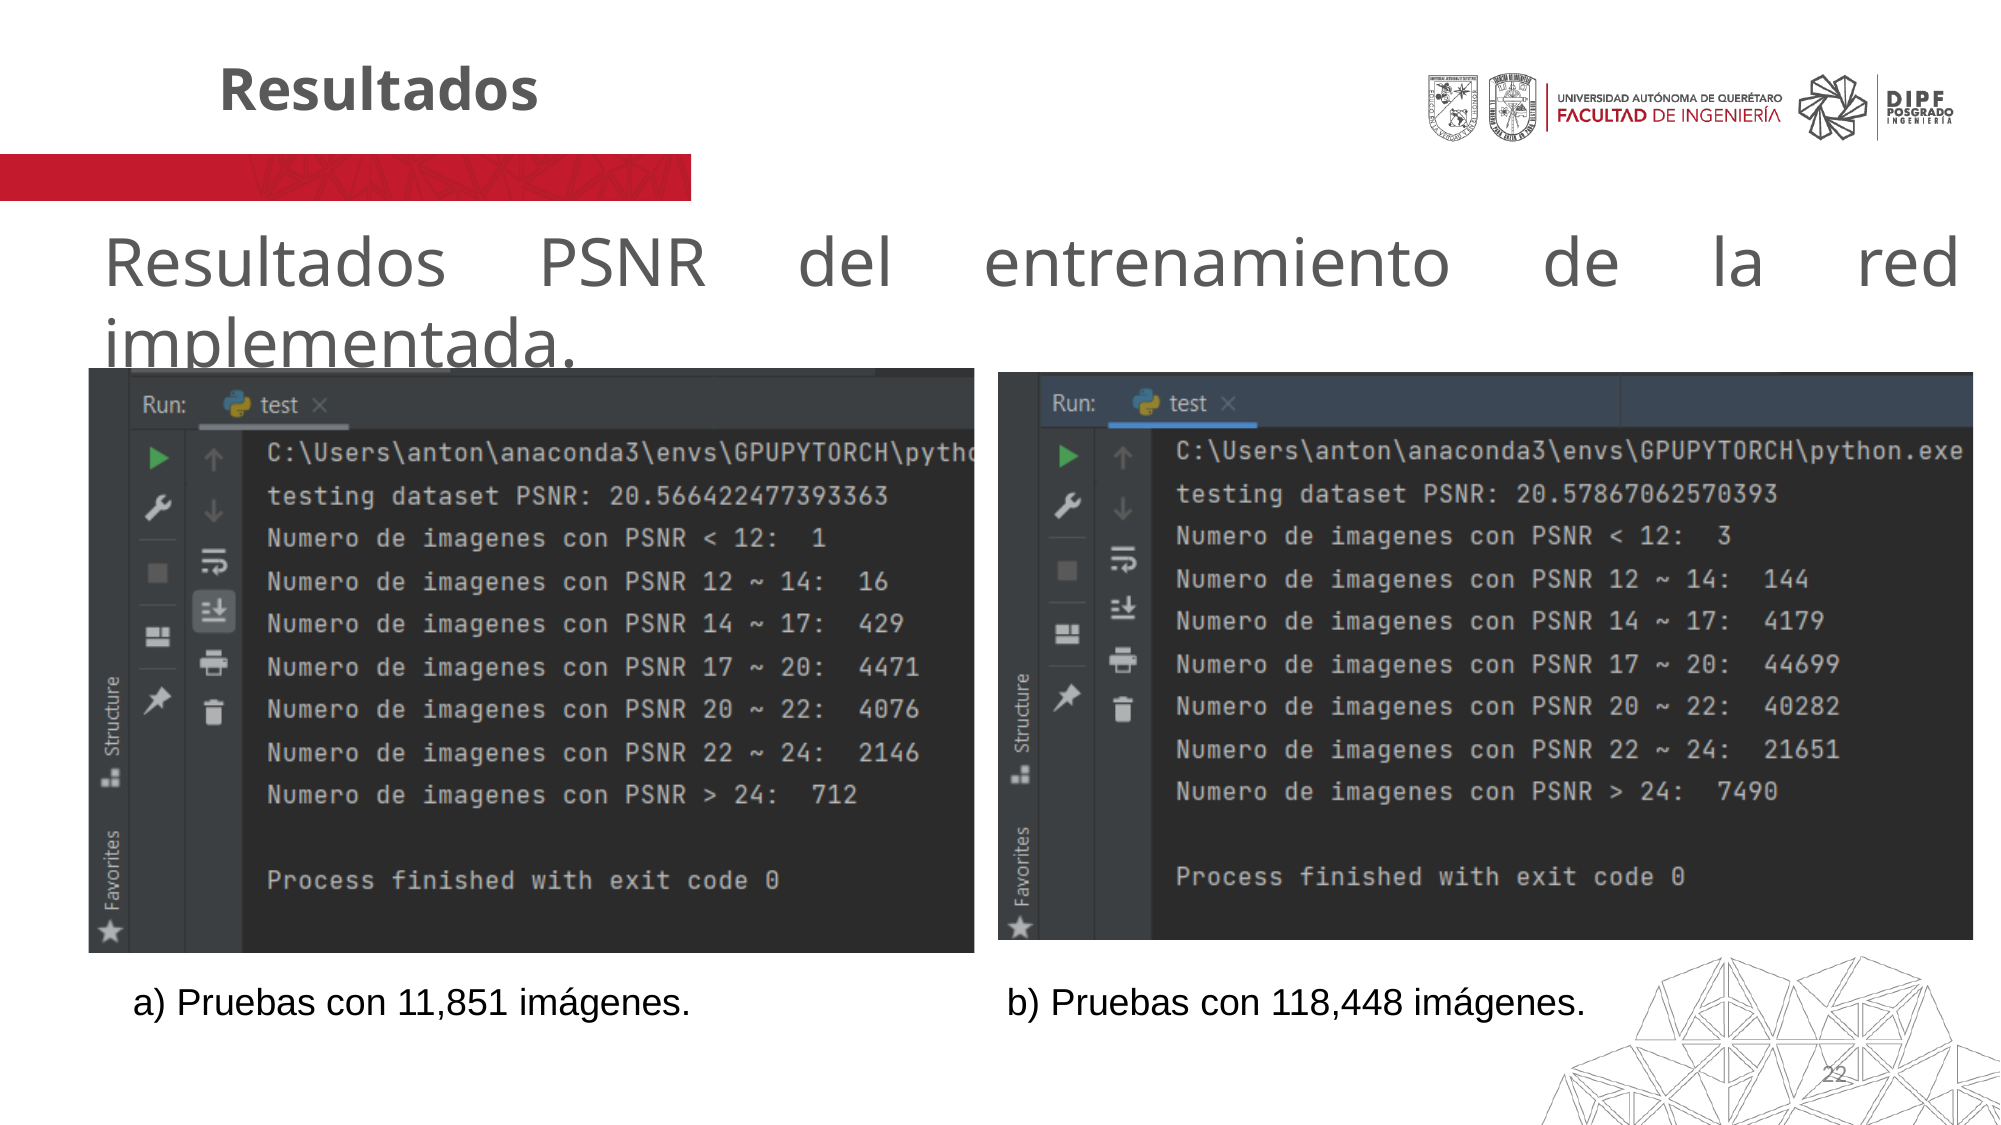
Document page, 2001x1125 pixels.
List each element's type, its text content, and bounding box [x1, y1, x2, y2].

text_box a) Pruebas con 11,851 imágenes. [118, 974, 945, 1032]
picture [998, 372, 1974, 940]
picture [0, 154, 692, 201]
text_box b) Pruebas con 118,448 imágenes. [992, 974, 1819, 1032]
picture [1521, 945, 2000, 1125]
picture [88, 368, 975, 954]
text_box Resultados [66, 14, 692, 154]
picture [1422, 66, 1959, 160]
text_box Resultados PSNR del entrenamiento de la red implementada. Descripcion de PNSR [88, 213, 1979, 378]
